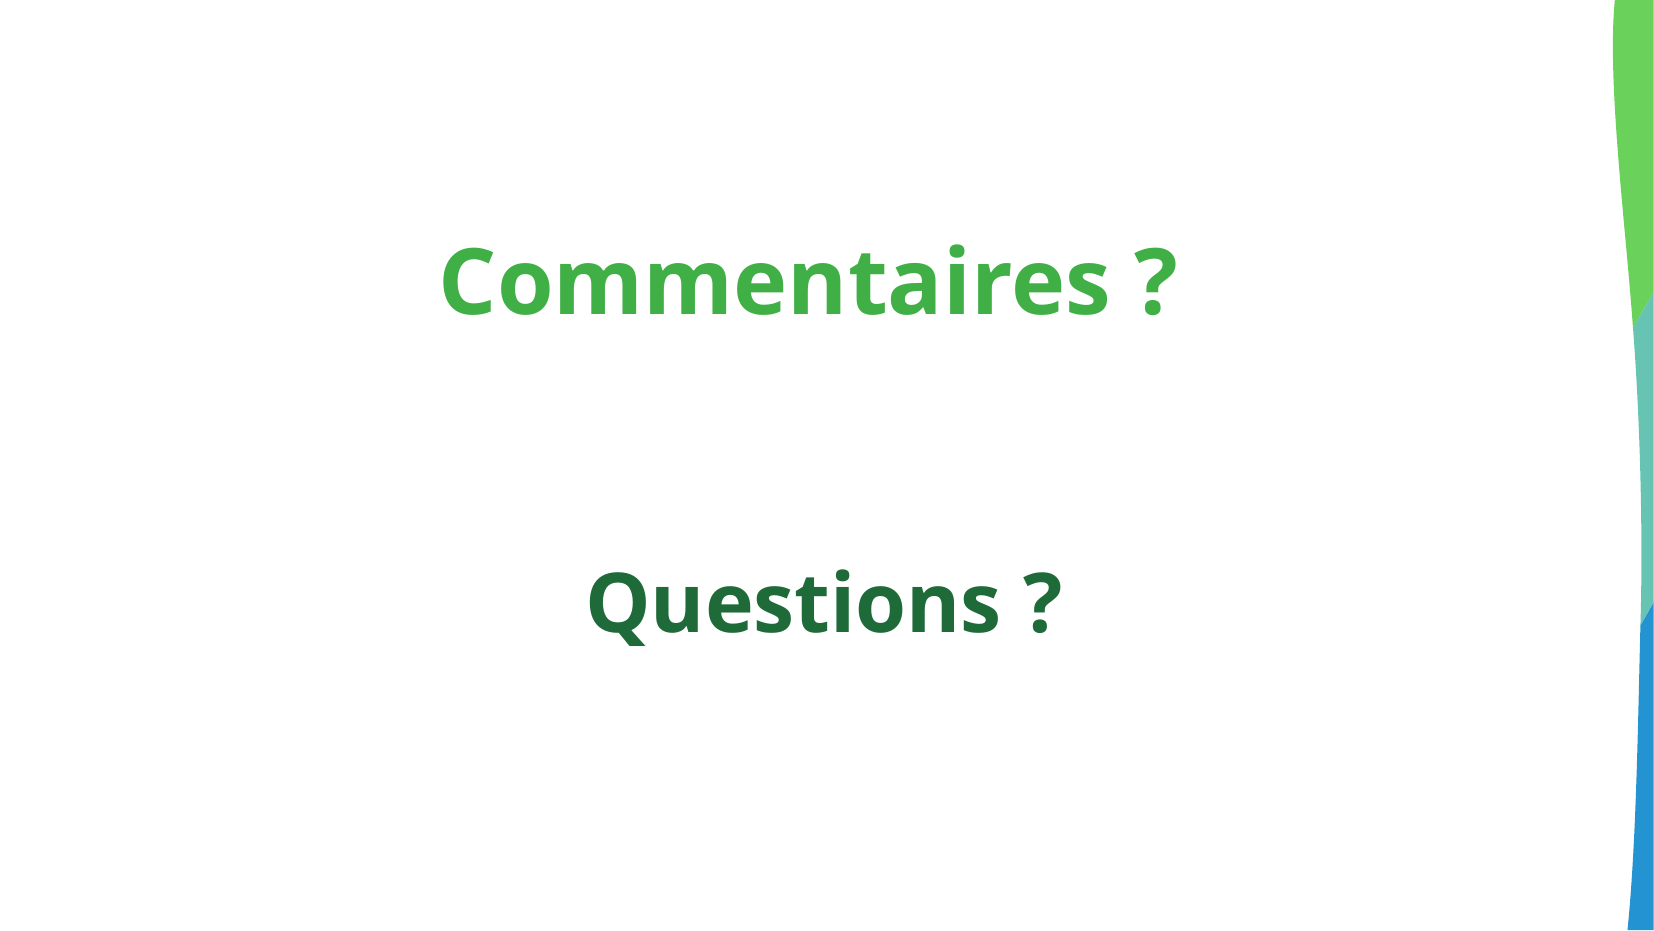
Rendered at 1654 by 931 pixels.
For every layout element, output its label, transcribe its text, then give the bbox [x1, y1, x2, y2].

list Questions ? [515, 544, 1126, 657]
title Commentaires ? [432, 187, 1208, 371]
